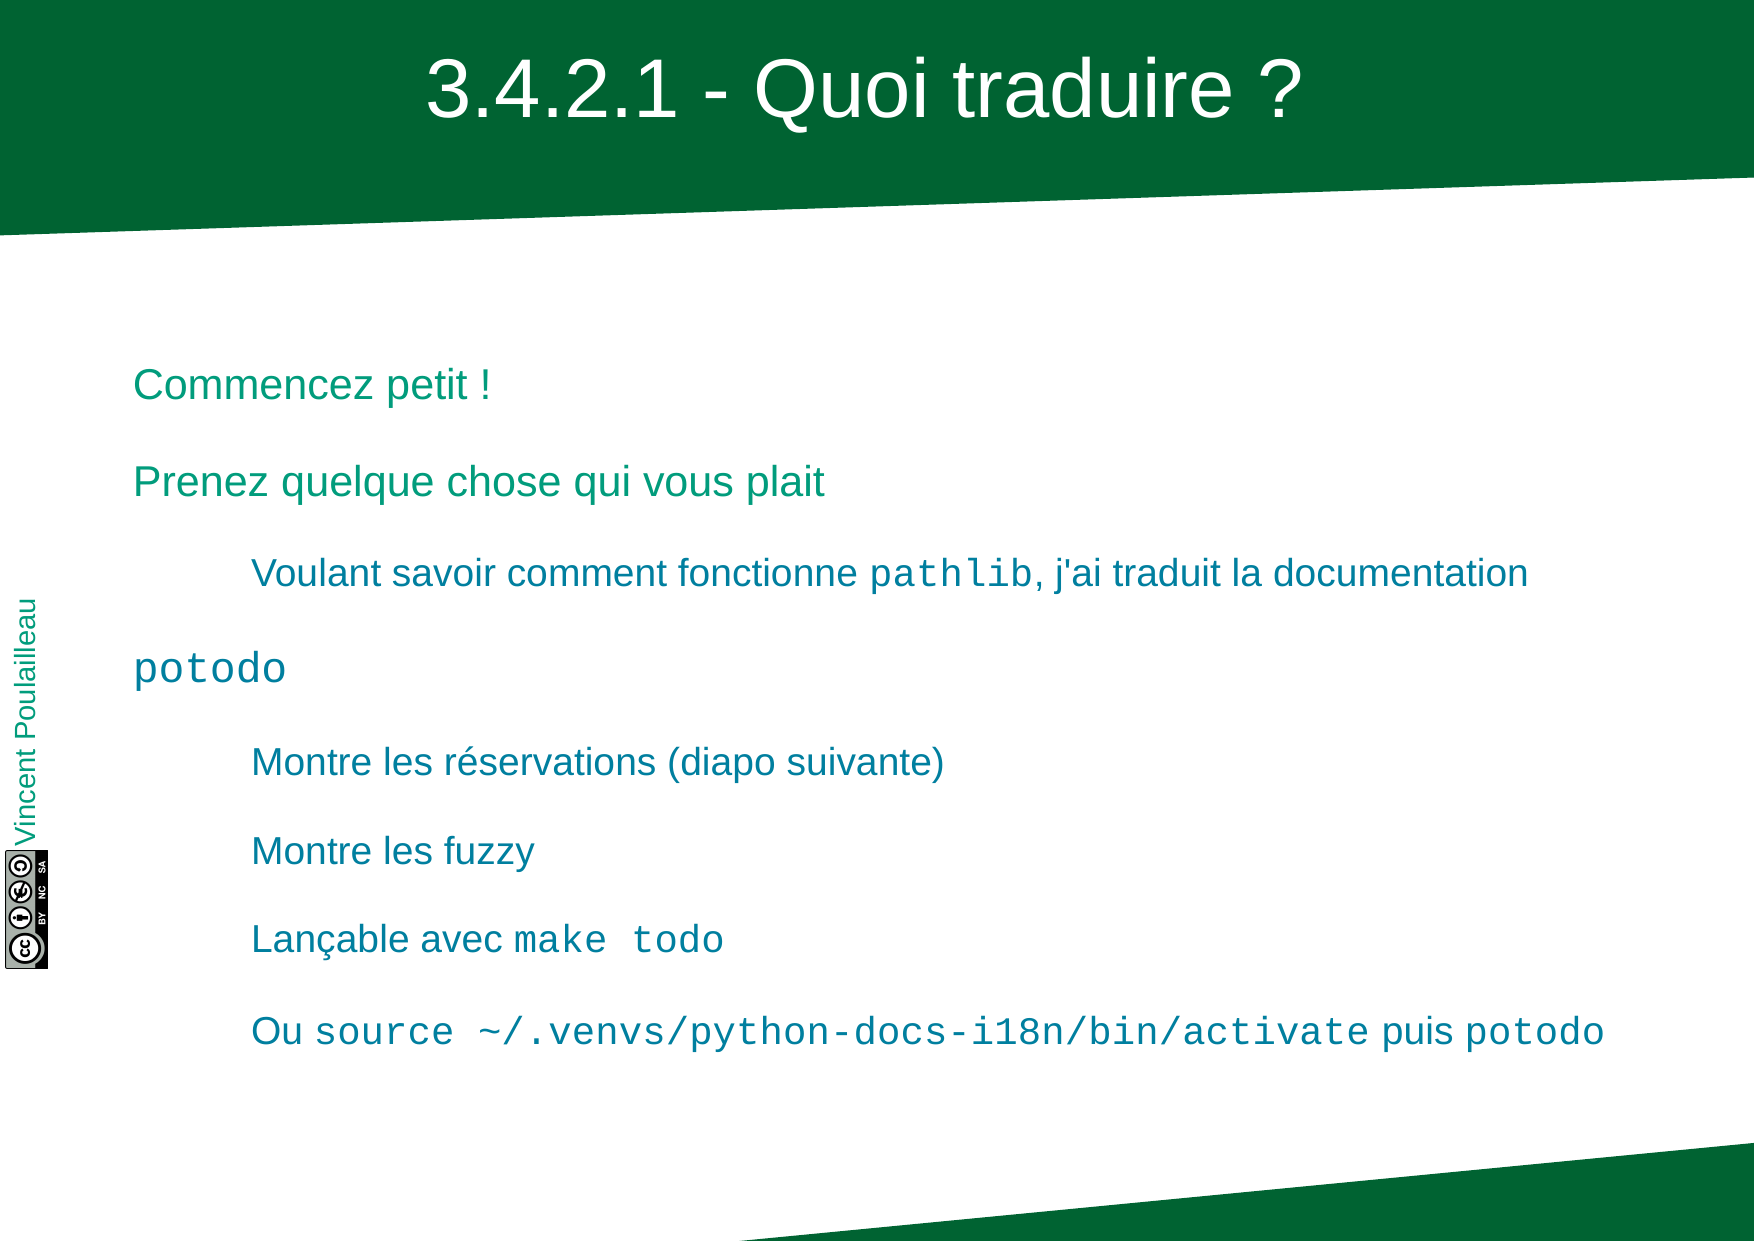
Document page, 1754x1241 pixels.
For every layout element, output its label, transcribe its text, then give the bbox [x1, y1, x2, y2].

text_box [0, 178, 1740, 236]
text_box 3.4.2.1 - Quoi traduire ? [0, 0, 1754, 178]
picture [5, 850, 48, 969]
text_box [739, 1142, 1754, 1241]
text_box © 2019 Vincent Poulailleau [1, 448, 61, 1099]
text_box Commencez petit ! Prenez quelque chose qui vous plait Voulant savoir comment fonctionne pathlib, j'ai traduit la documentation potodo Montre les réservations (diapo suivante) Montre les fuzzy Lançable avec make todo Ou source ~/.venvs/python-docs-i18n/bin/activate puis potodo [0, 178, 1754, 1241]
